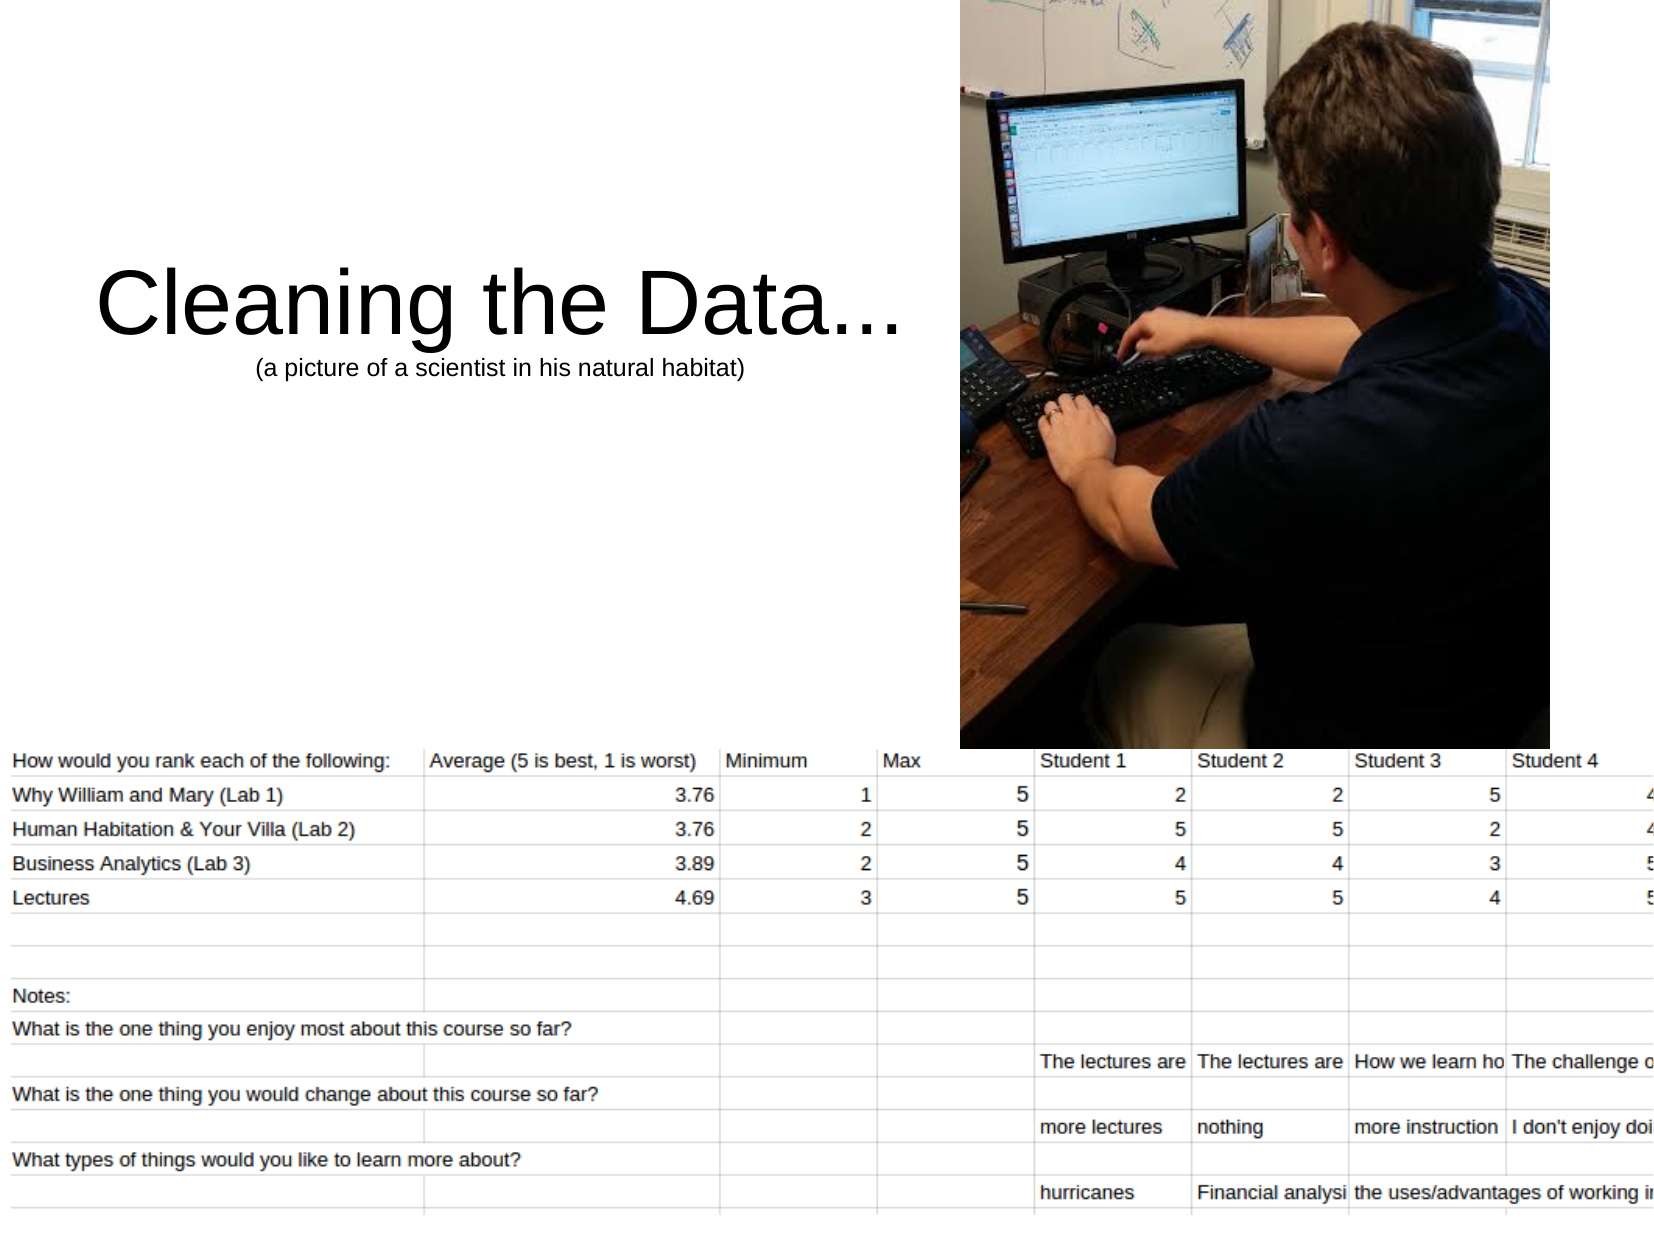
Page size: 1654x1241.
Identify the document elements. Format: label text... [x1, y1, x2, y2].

title Cleaning the Data... (a picture of a scientist in his natural habitat) [0, 212, 960, 421]
picture [11, 0, 1654, 1216]
